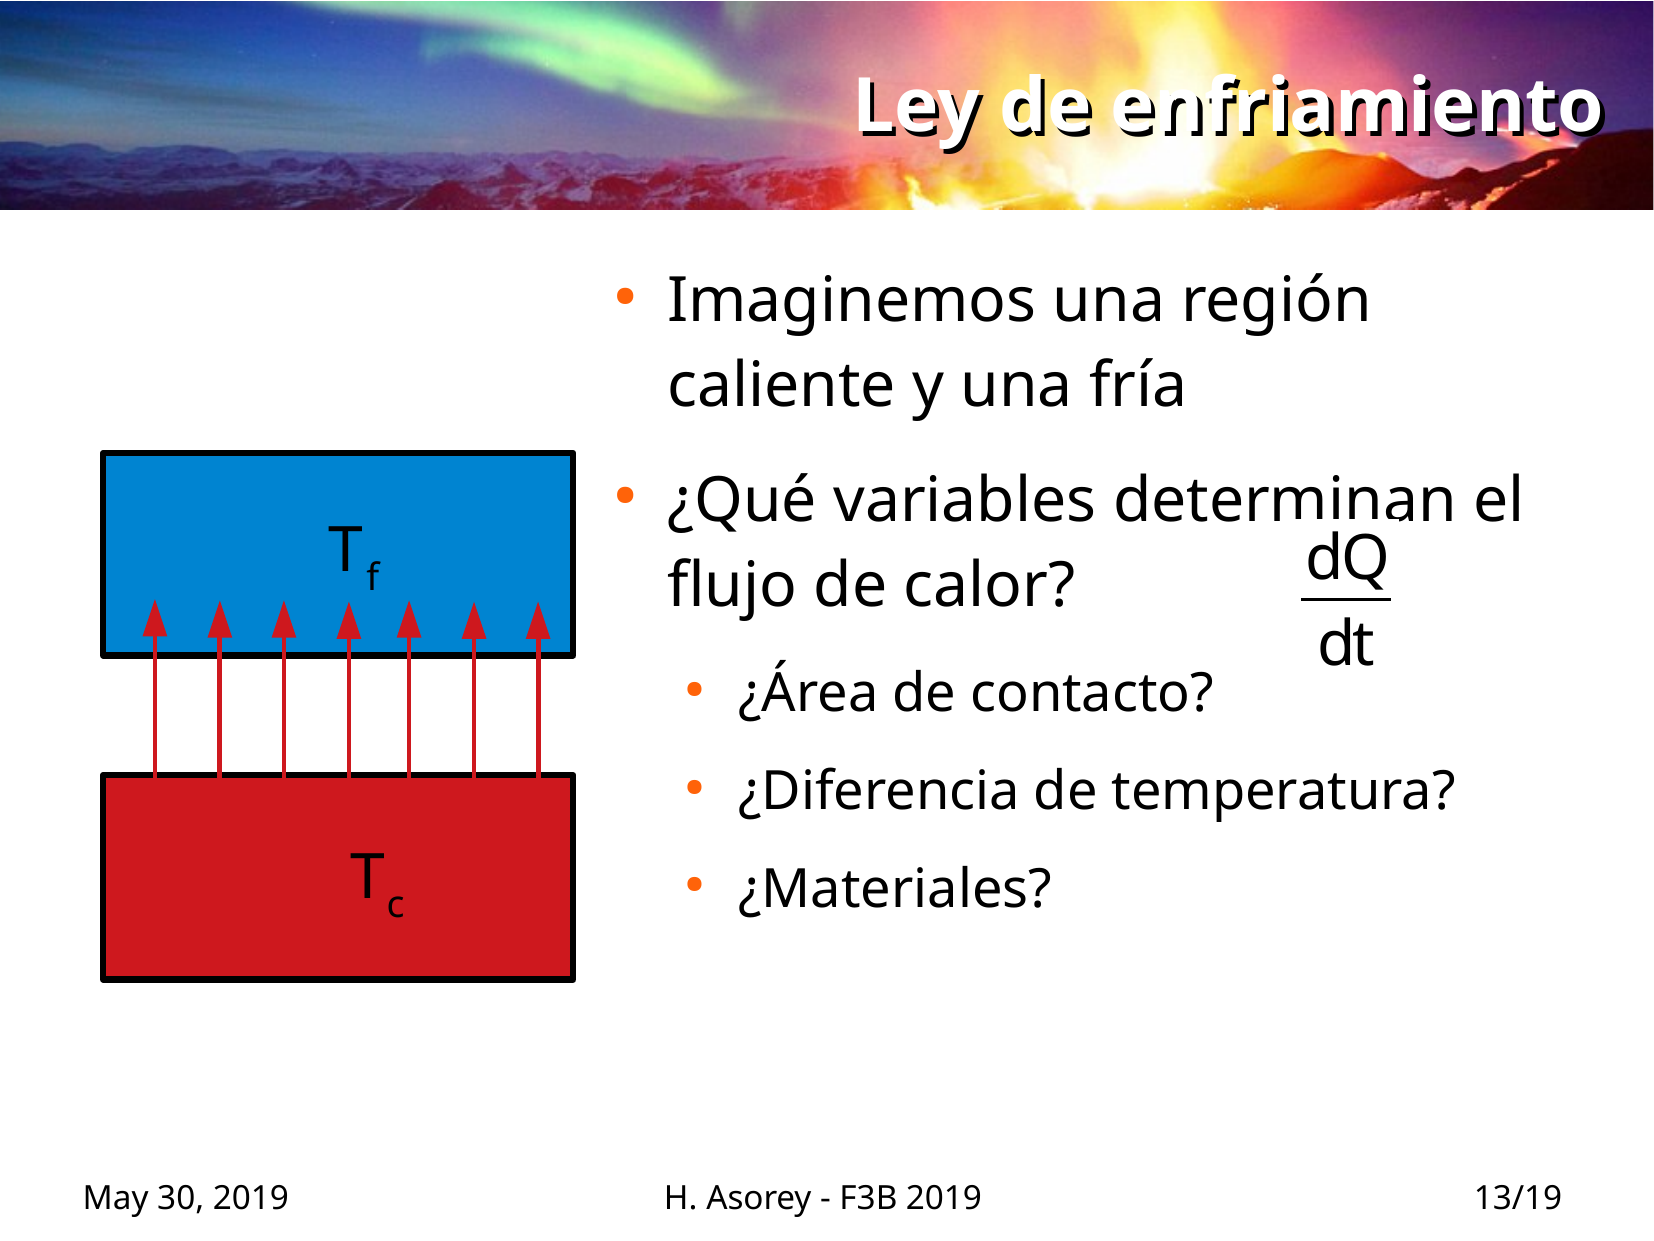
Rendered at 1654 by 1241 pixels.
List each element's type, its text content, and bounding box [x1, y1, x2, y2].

text_box [103, 775, 574, 980]
list Imaginemos una región caliente y una fría ¿Qué variables determinan el flujo de calor? ¿Área de contacto? ¿Diferencia de temperatura? ¿Materiales? [596, 255, 1606, 1156]
title Ley de enfriamiento [45, 15, 1606, 191]
chart [1291, 519, 1400, 681]
text_box [103, 453, 574, 656]
chart [342, 839, 412, 927]
chart [321, 511, 387, 600]
picture [0, 1, 1654, 210]
